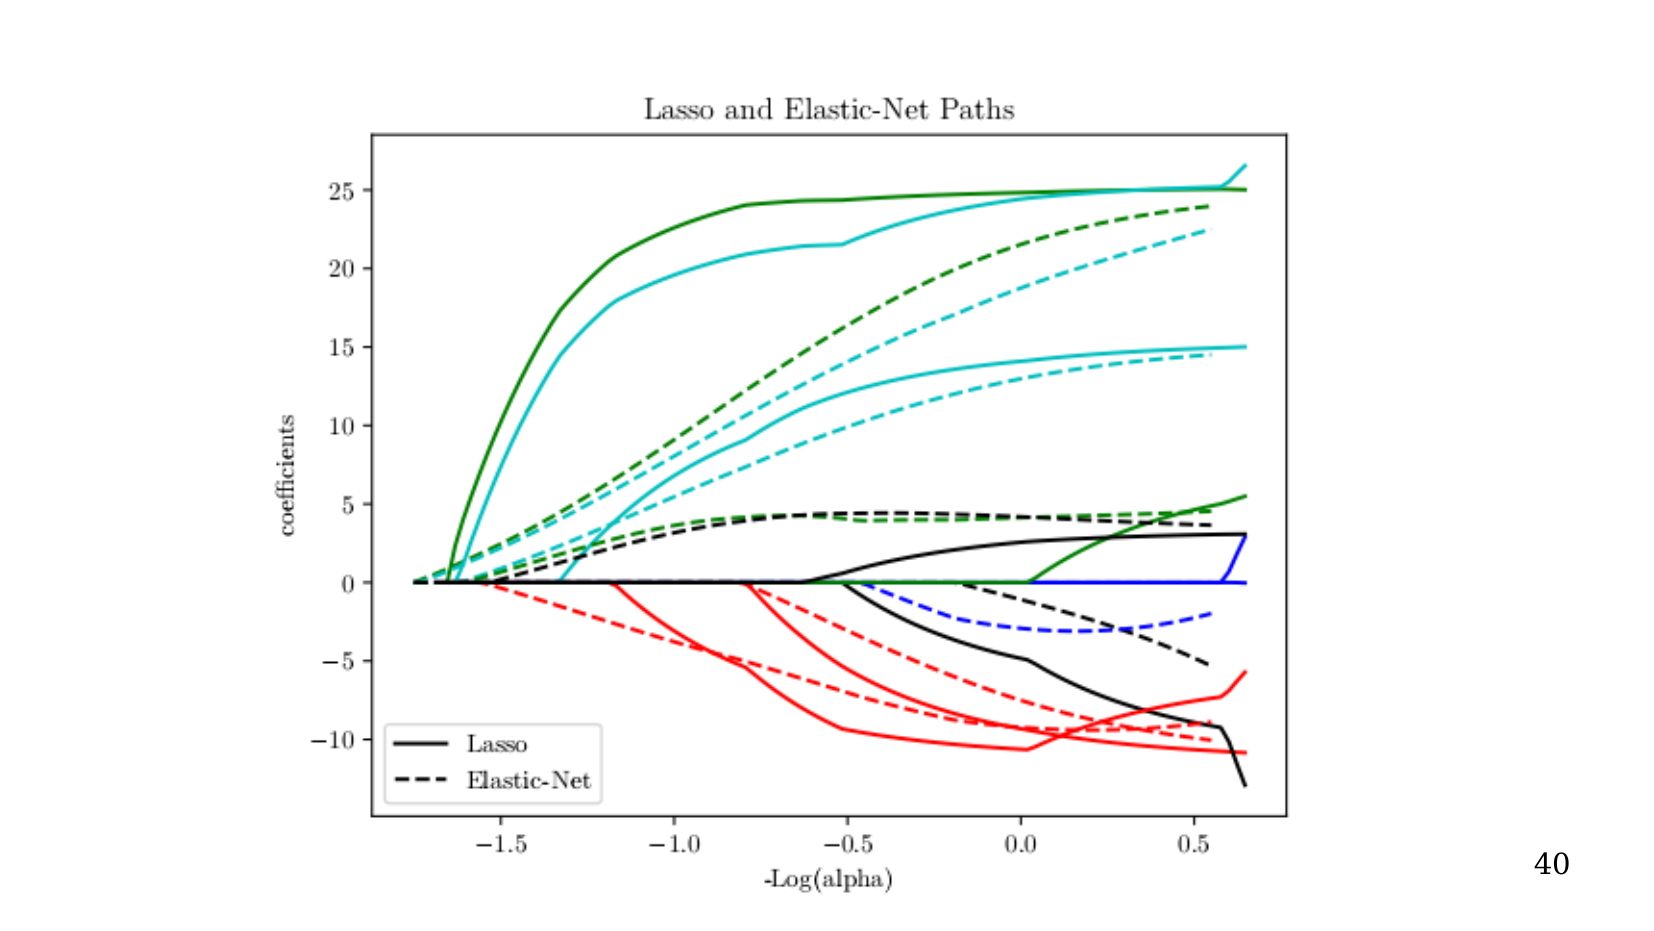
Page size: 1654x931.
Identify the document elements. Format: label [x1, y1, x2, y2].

picture [225, 29, 1405, 914]
